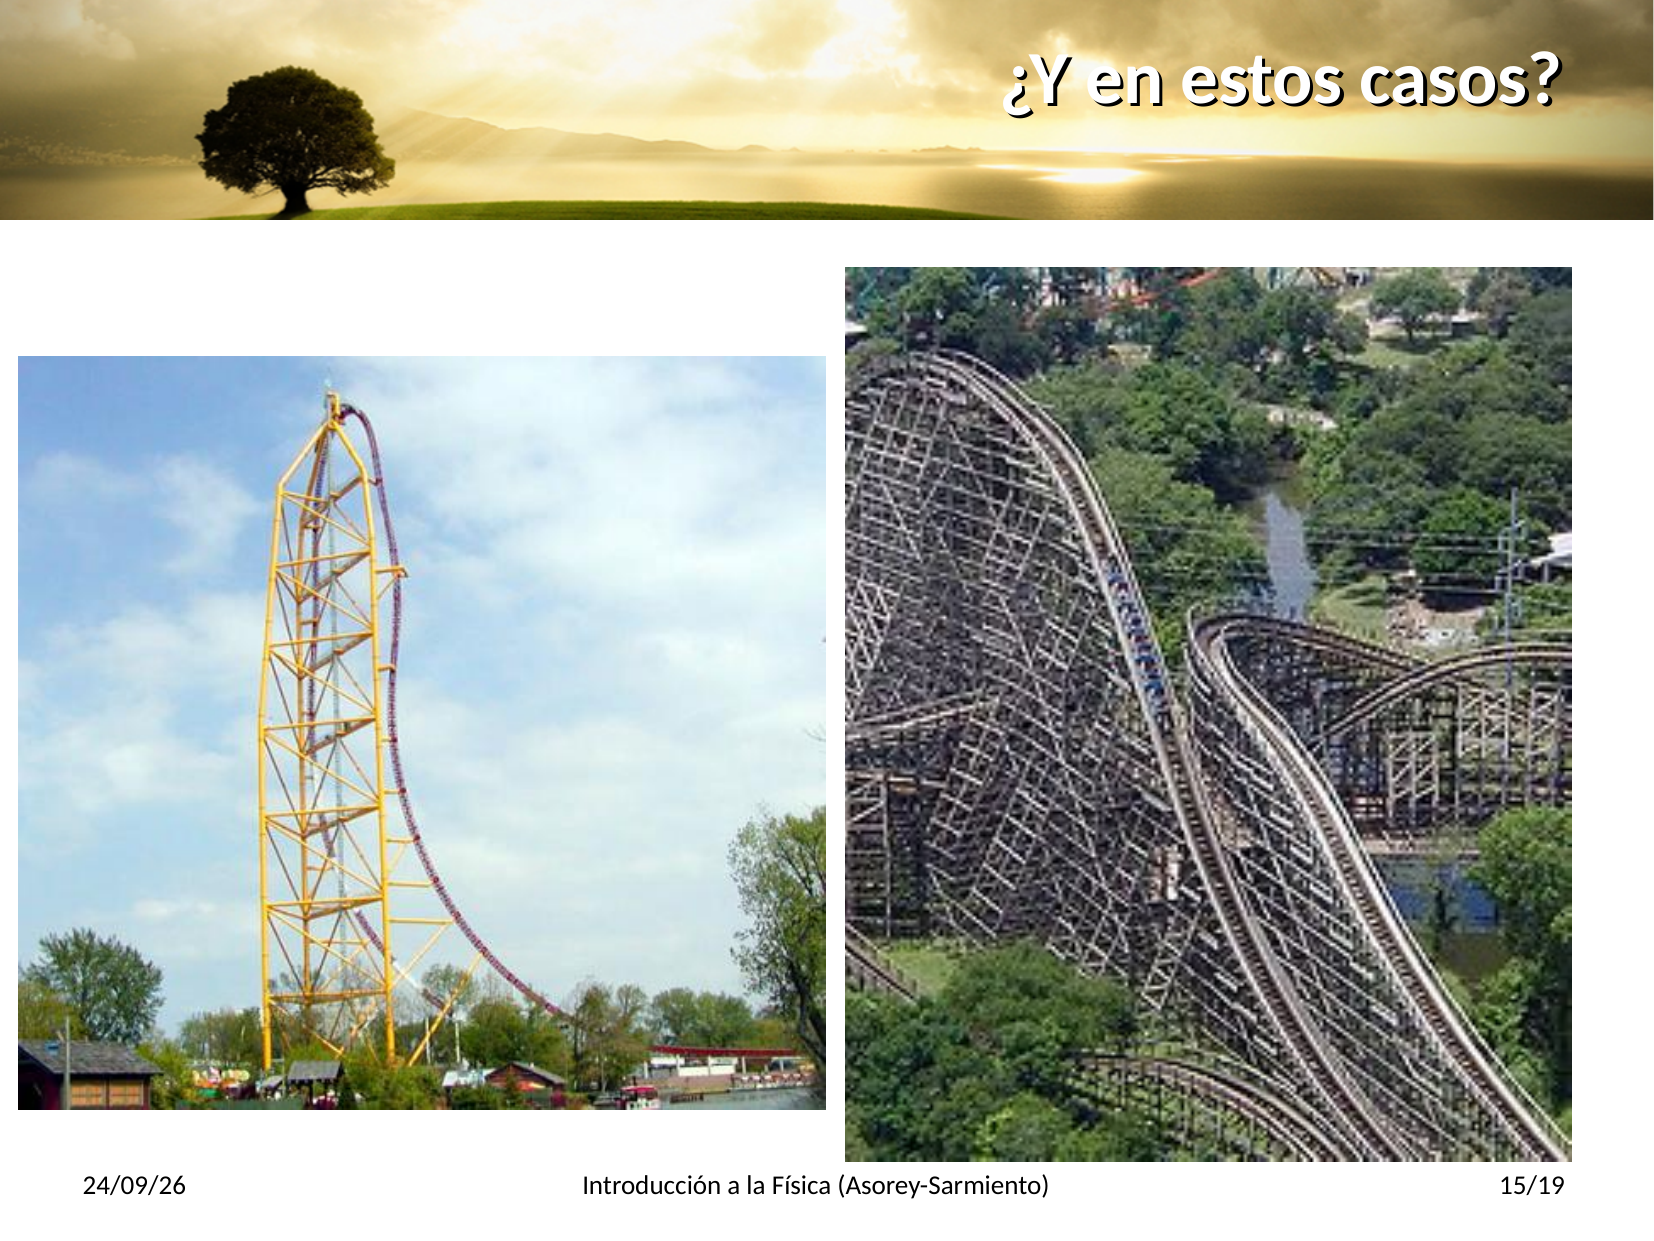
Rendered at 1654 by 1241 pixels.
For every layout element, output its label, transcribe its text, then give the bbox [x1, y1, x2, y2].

picture [18, 356, 826, 1111]
title ¿Y en estos casos? [75, 19, 1564, 151]
picture [845, 267, 1572, 1162]
picture [0, 0, 1654, 220]
